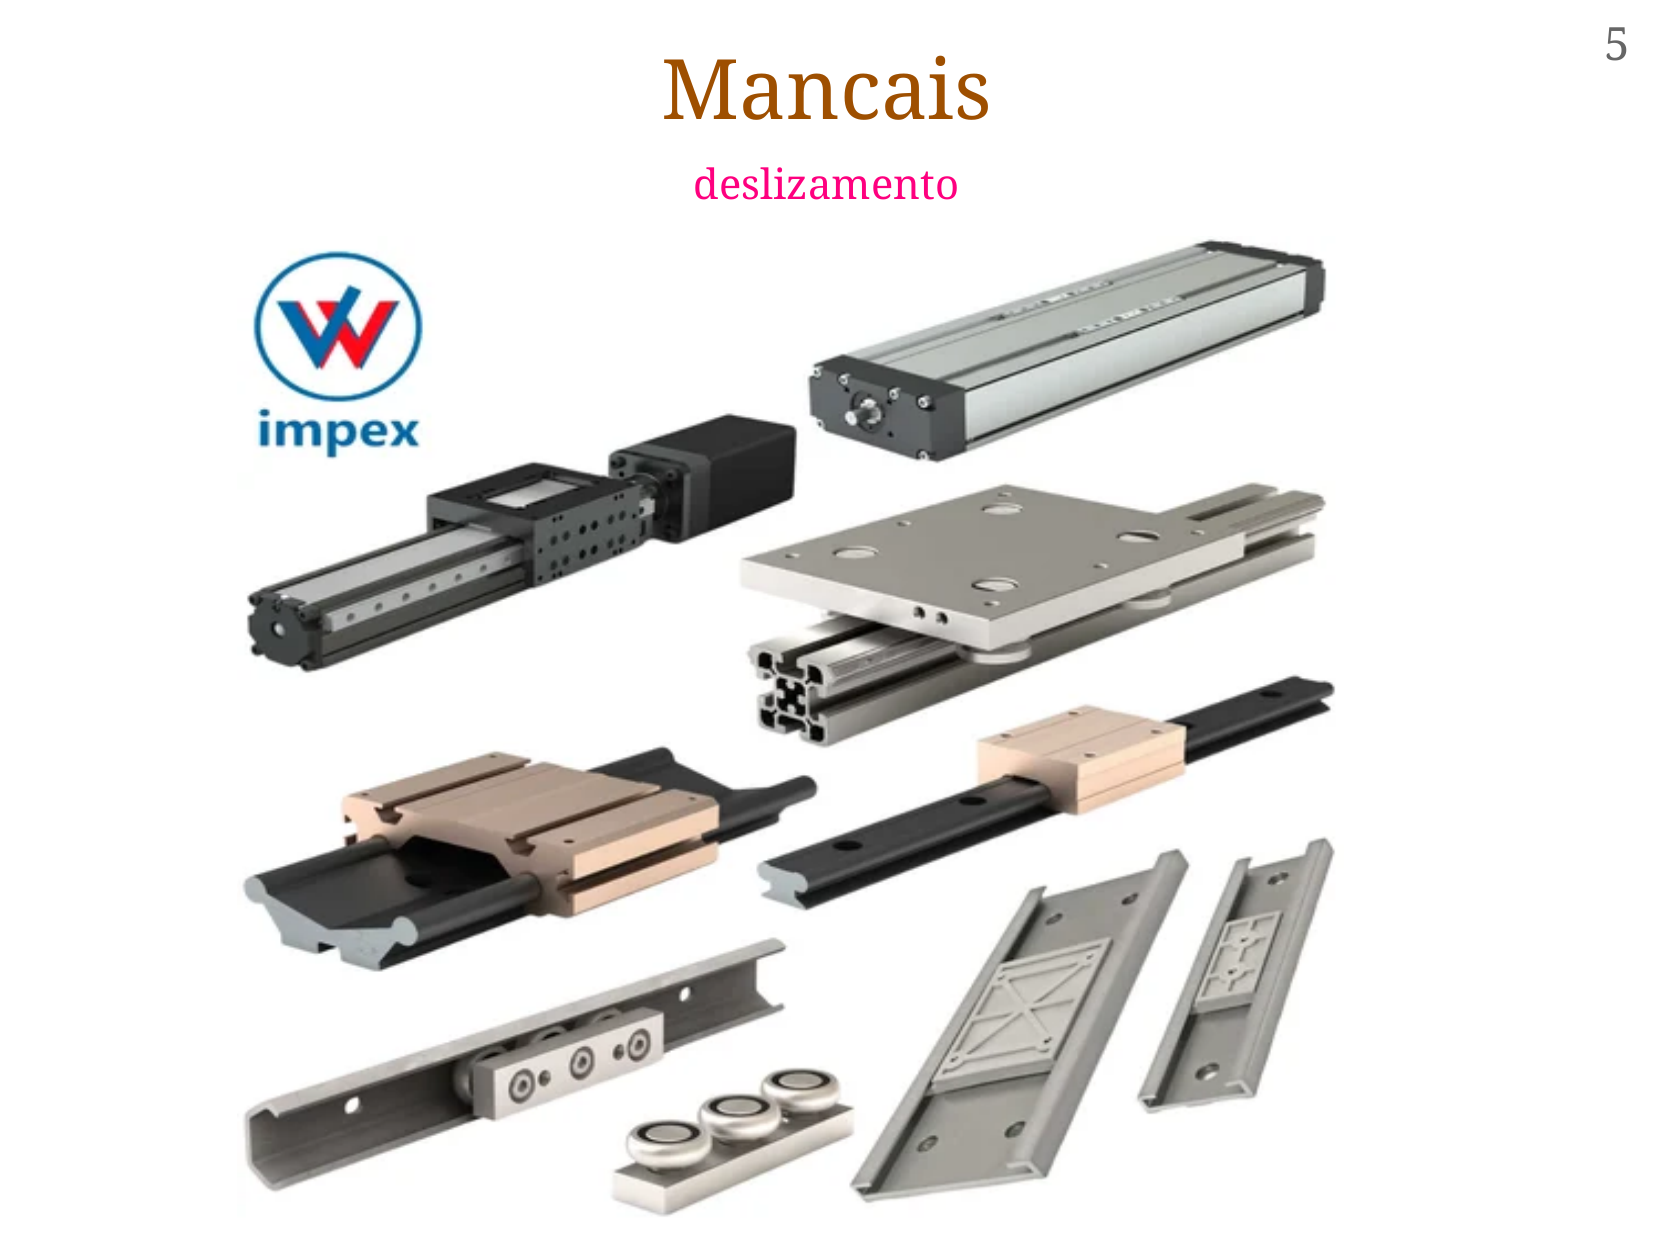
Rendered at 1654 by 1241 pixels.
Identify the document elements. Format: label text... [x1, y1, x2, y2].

text_box deslizamento [679, 147, 1004, 220]
picture [237, 236, 1344, 1225]
title Mancais [59, 29, 1595, 148]
